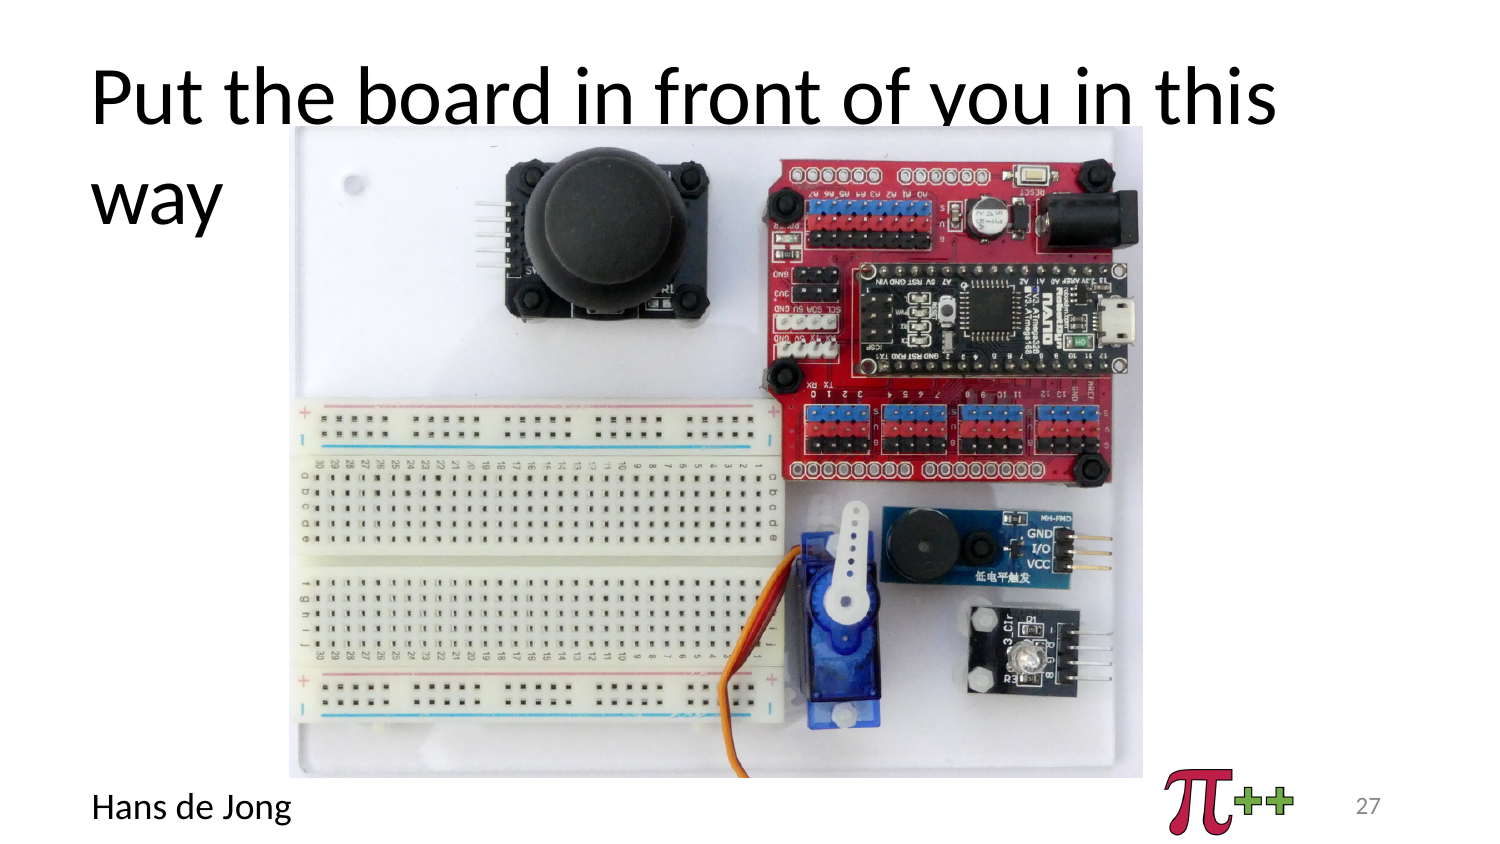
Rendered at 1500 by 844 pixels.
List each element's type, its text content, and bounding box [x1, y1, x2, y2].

title Put the board in front of you in this way [75, 33, 1426, 175]
picture [289, 126, 1143, 778]
text_box 27 [1340, 782, 1426, 827]
